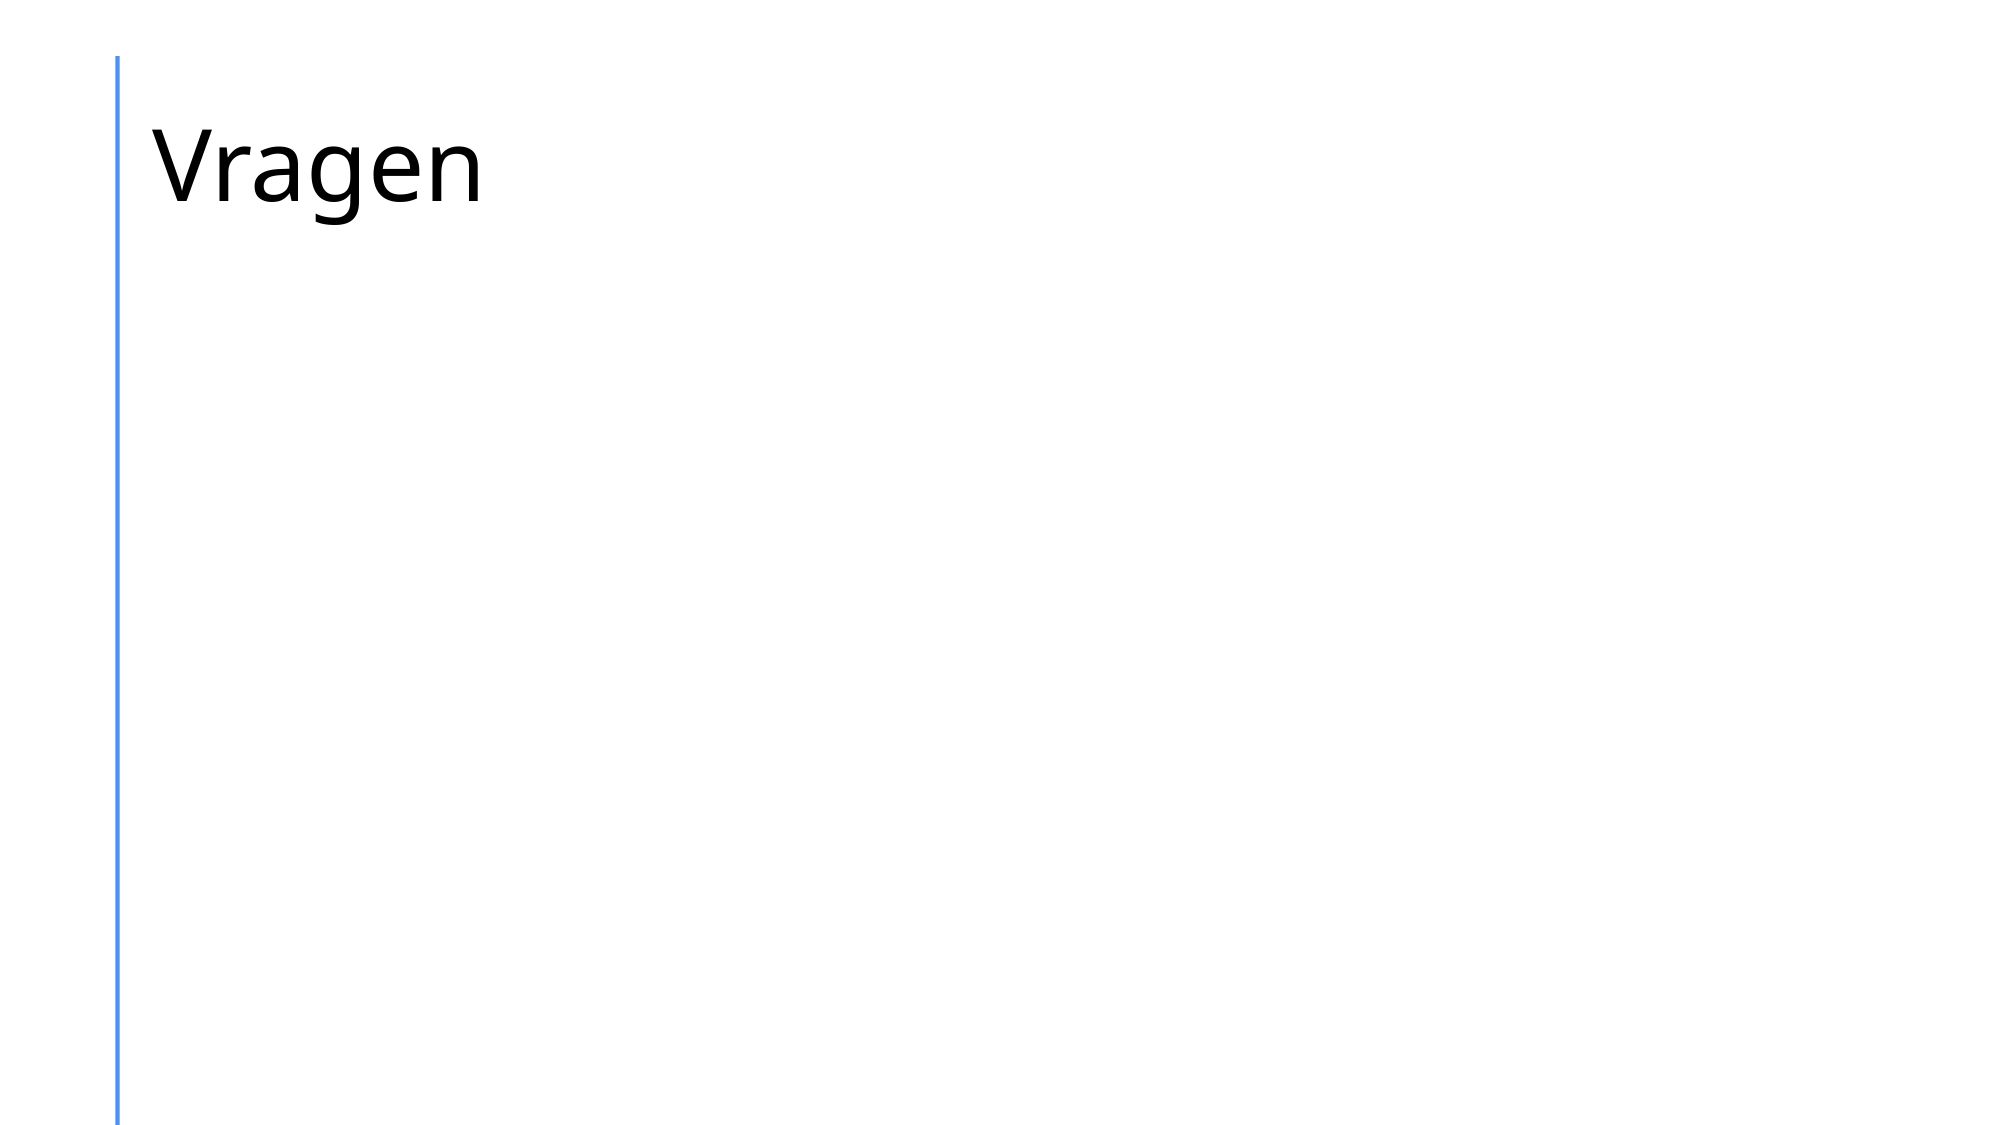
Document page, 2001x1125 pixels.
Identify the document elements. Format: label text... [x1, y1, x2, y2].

title Vragen [137, 59, 1863, 278]
